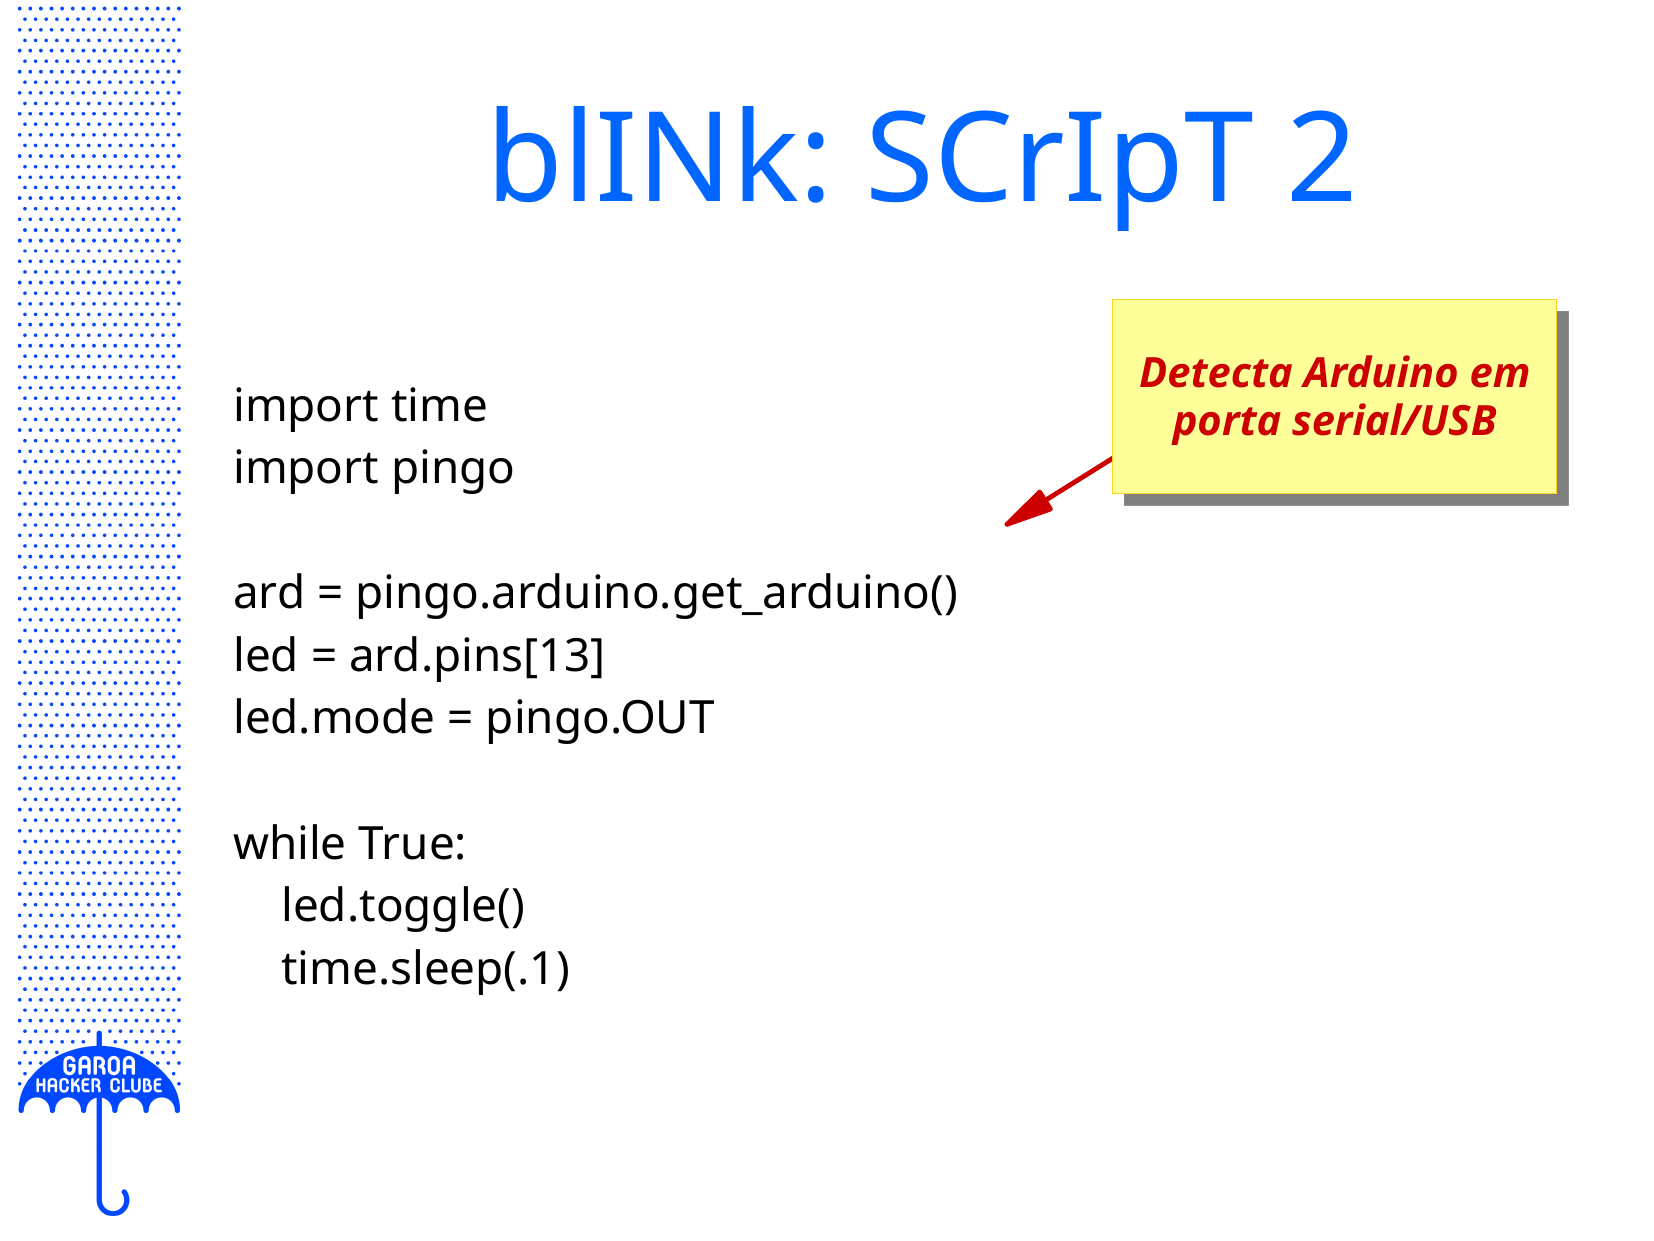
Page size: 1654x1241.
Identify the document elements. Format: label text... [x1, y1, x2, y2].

picture [17, 0, 181, 1216]
title blINk: SCrIpT 2 [210, 49, 1636, 257]
text_box import time import pingo ard = pingo.arduino.get_arduino() led = ard.pins[13] led.mode = pingo.OUT while True: led.toggle() time.sleep(.1) [218, 364, 1201, 901]
text_box Detecta Arduino em porta serial/USB [1112, 299, 1557, 494]
